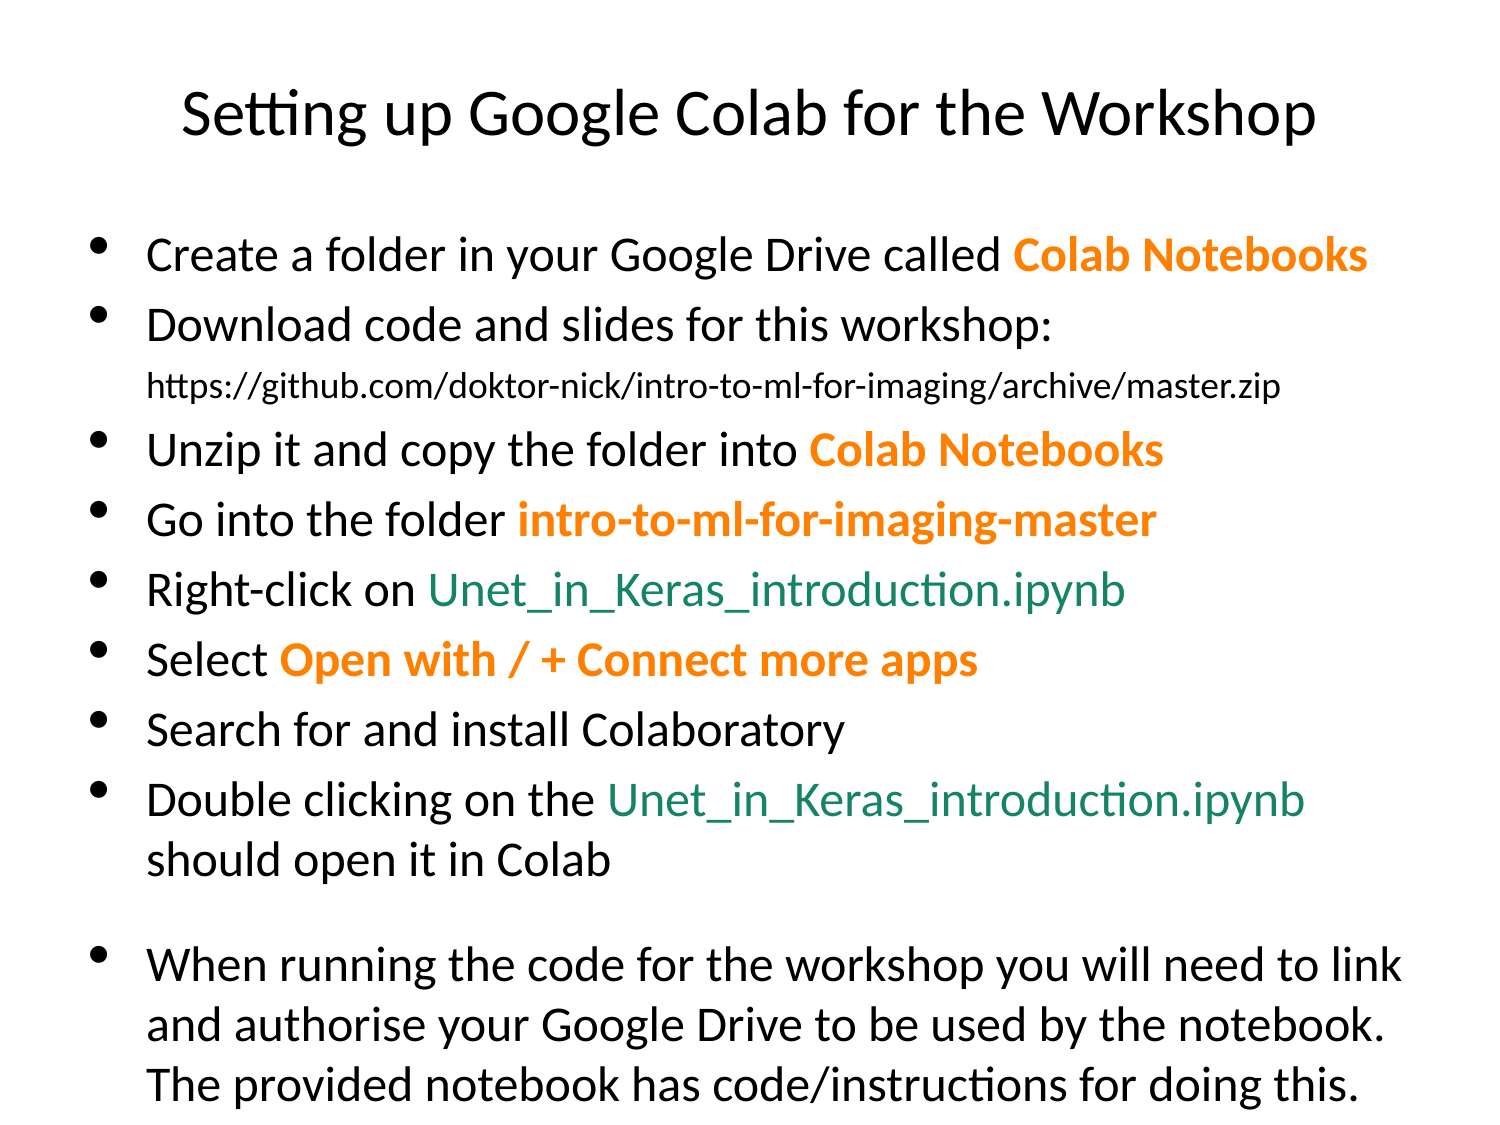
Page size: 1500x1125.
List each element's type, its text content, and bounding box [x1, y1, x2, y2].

text_box Setting up Google Colab for the Workshop [75, 45, 1425, 172]
text_box Create a folder in your Google Drive called Colab Notebooks Download code and slides for this workshop: https://github.com/doktor-nick/intro-to-ml-for-imaging/archive/master.zip Unzip it and copy the folder into Colab Notebooks Go into the folder intro-to-ml-for-imaging-master Right-click on Unet_in_Keras_introduction.ipynb Select Open with / + Connect more apps Search for and install Colaboratory Double clicking on the Unet_in_Keras_introduction.ipynb should open it in Colab When running the code for the workshop you will need to link and authorise your Google Drive to be used by the notebook. The provided notebook has code/instructions for doing this. [75, 213, 1425, 1034]
